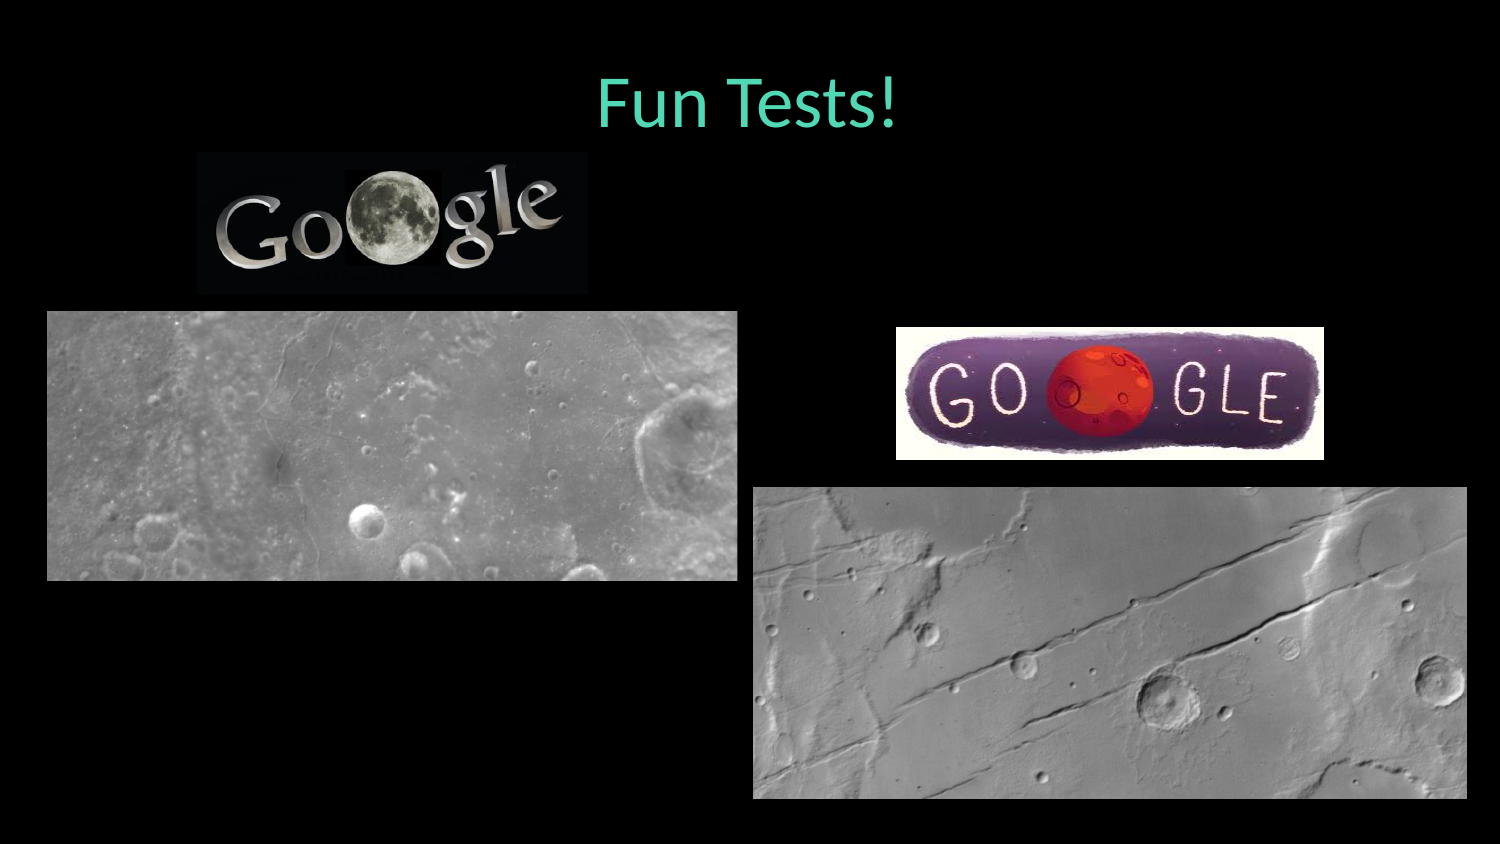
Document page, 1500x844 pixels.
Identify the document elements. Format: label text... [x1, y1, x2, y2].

picture [197, 152, 588, 294]
text_box Fun Tests! [30, 37, 1467, 153]
picture [47, 311, 738, 581]
picture [896, 327, 1324, 460]
picture [753, 487, 1467, 799]
